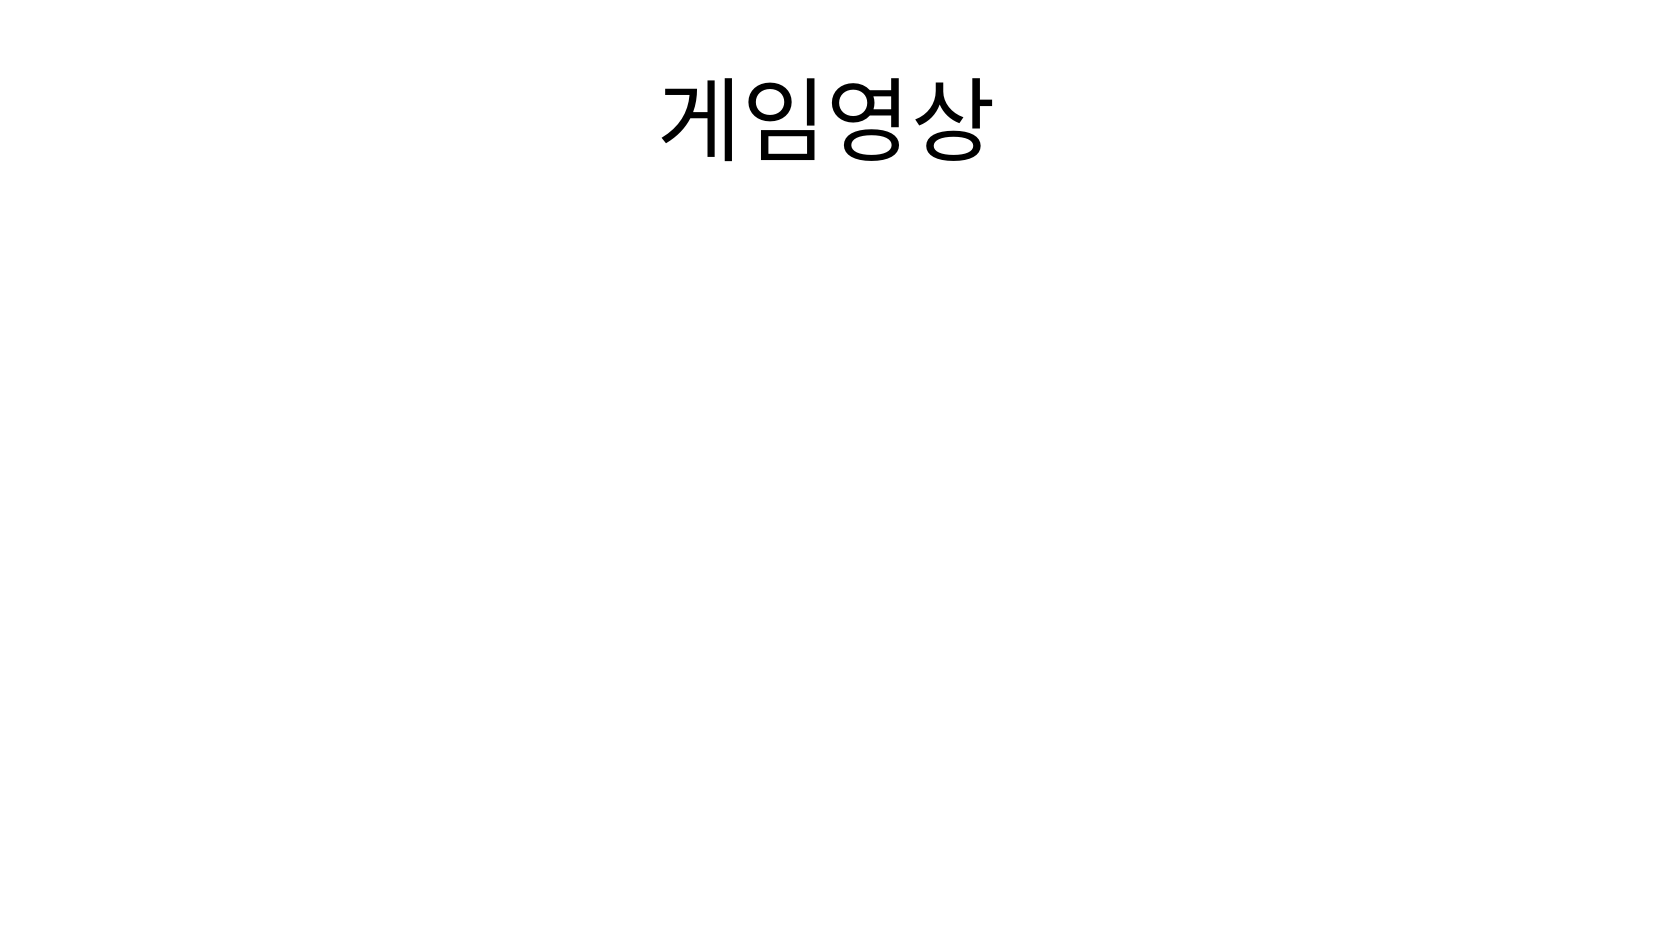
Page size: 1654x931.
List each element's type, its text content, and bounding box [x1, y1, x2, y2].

title 게임영상 [82, 37, 1571, 193]
